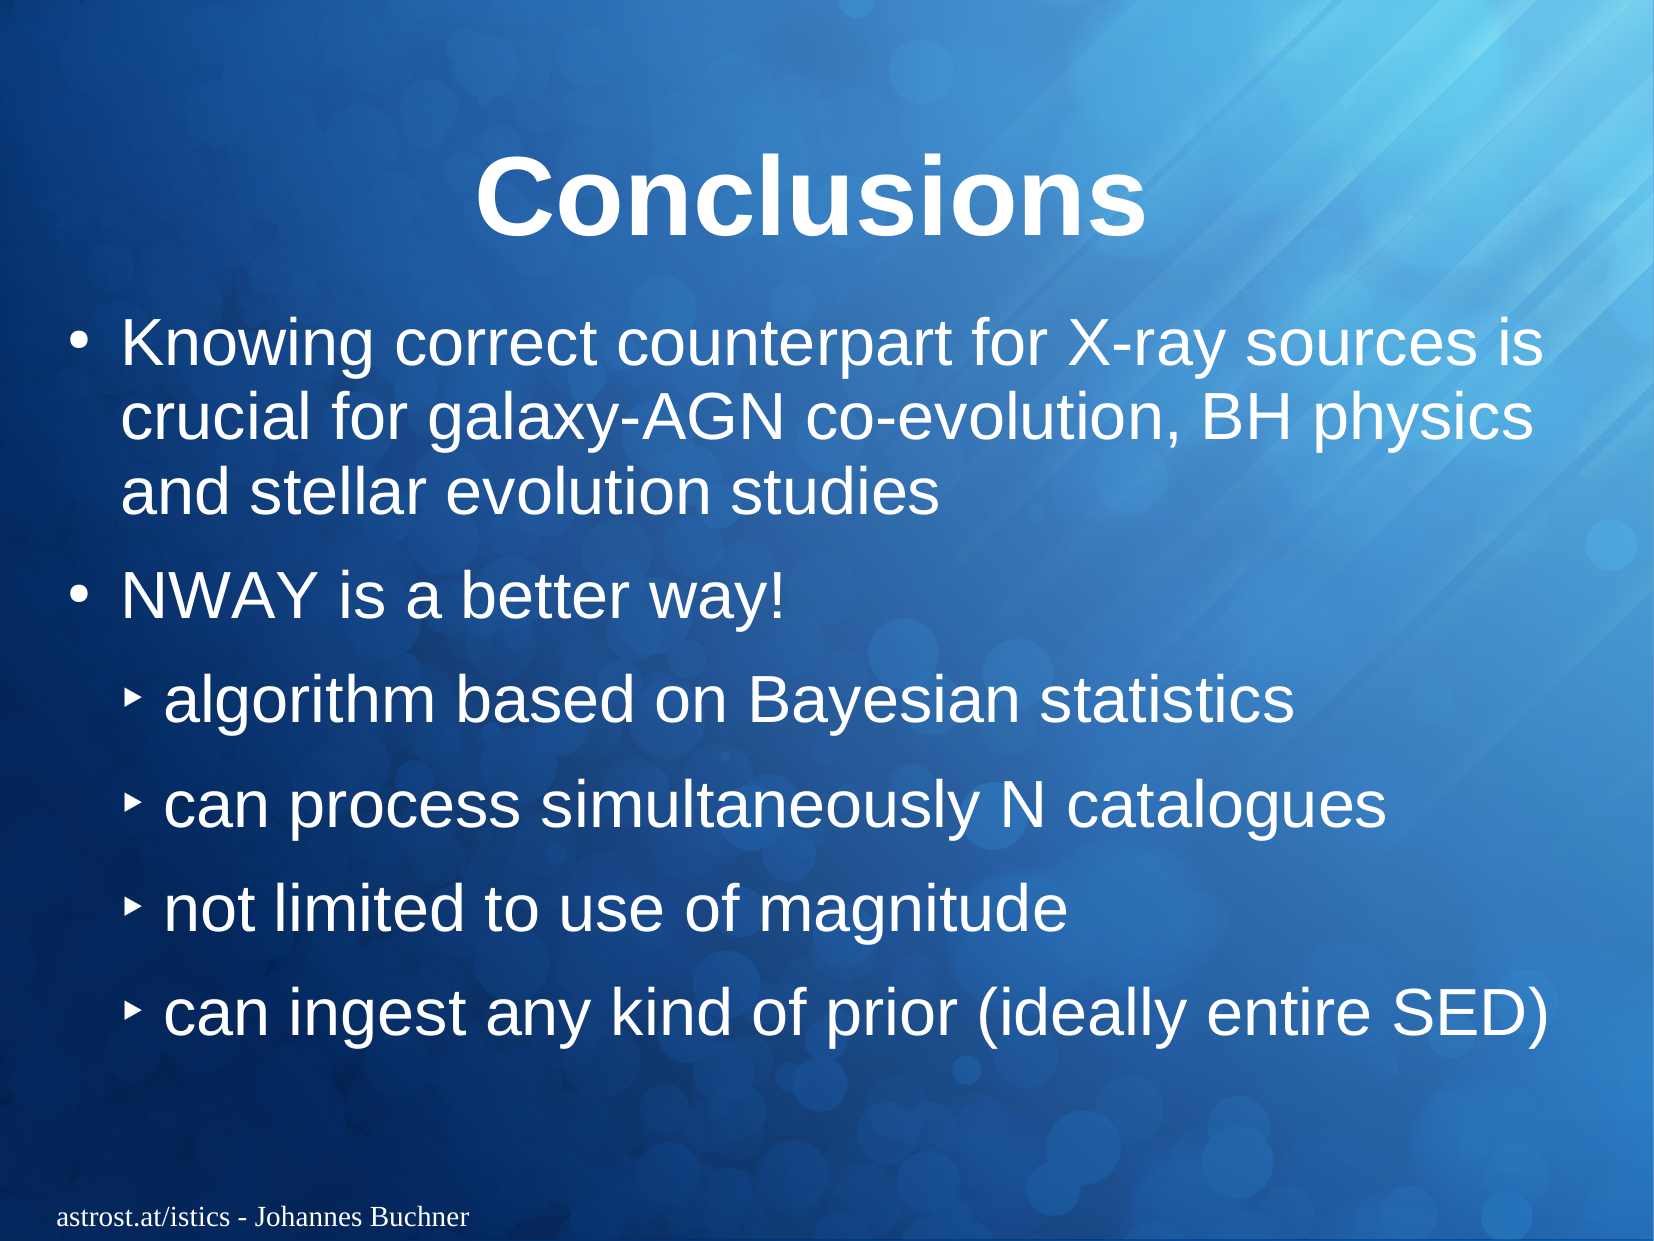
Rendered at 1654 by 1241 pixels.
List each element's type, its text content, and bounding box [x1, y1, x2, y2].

title Conclusions [118, 112, 1506, 281]
list Knowing correct counterpart for X-ray sources is crucial for galaxy-AGN co-evolution, BH physics and stellar evolution studies NWAY is a better way! ‣ algorithm based on Bayesian statistics ‣ can process simultaneously N catalogues ‣ not limited to use of magnitude ‣ can ingest any kind of prior (ideally entire SED) [49, 304, 1625, 1163]
picture [0, 0, 1654, 1241]
